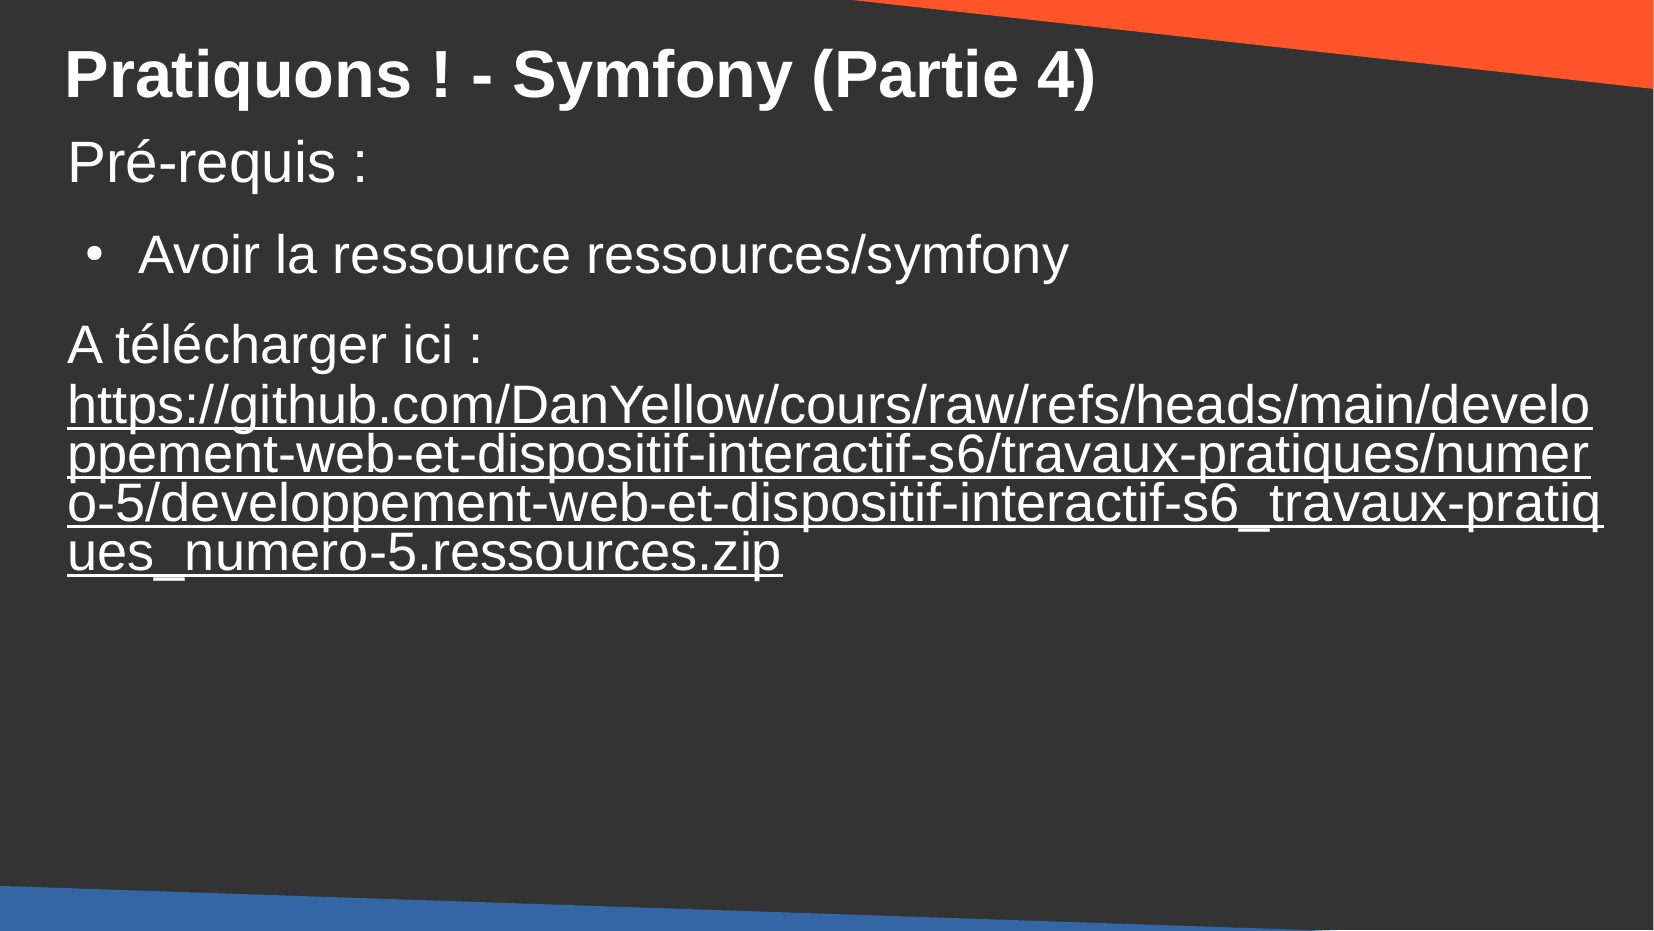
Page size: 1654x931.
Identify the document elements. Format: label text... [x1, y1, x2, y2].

title Pratiquons ! - Symfony (Partie 4) [64, 37, 1553, 114]
text_box [852, 0, 1654, 89]
list Pré-requis : Avoir la ressource ressources/symfony A télécharger ici : https://github.com/DanYellow/cours/raw/refs/heads/main/developpement-web-et-dispositif-interactif-s6/travaux-pratiques/numero-5/developpement-web-et-dispositif-interactif-s6_travaux-pratiques_numero-5.ressources.zip [67, 129, 1607, 715]
text_box [0, 885, 1337, 931]
